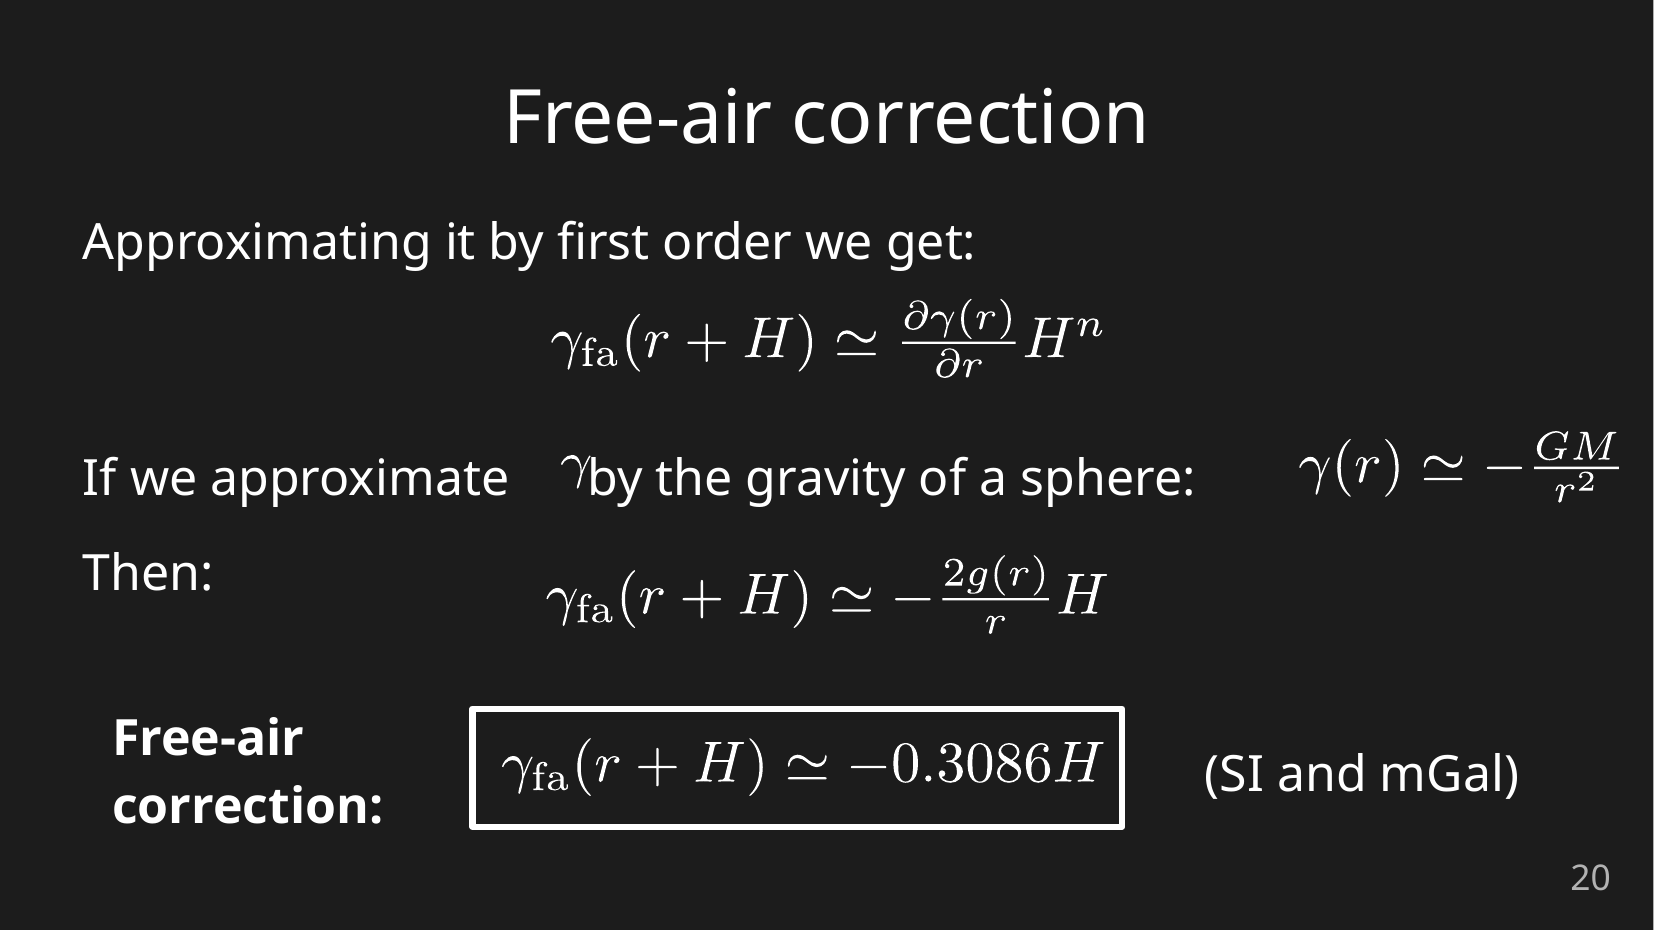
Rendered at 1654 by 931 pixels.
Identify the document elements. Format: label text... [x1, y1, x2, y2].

text_box [945, 558, 964, 586]
text_box [597, 347, 618, 367]
text_box [986, 615, 1006, 635]
text_box [930, 311, 955, 338]
text_box [1025, 743, 1051, 783]
text_box [626, 313, 641, 372]
text_box Free-air correction: [112, 702, 414, 886]
text_box [682, 579, 722, 619]
text_box <number> [1409, 845, 1626, 916]
text_box [582, 337, 597, 366]
text_box [1054, 742, 1104, 782]
text_box [976, 311, 996, 330]
text_box [687, 323, 727, 362]
text_box [551, 331, 582, 370]
text_box [547, 772, 568, 791]
text_box [561, 454, 591, 489]
text_box [938, 743, 963, 783]
text_box [837, 330, 876, 343]
text_box [749, 738, 763, 796]
text_box [850, 765, 887, 769]
text_box [893, 743, 918, 783]
text_box [1033, 555, 1045, 596]
text_box [1579, 471, 1594, 491]
text_box [1000, 298, 1011, 340]
text_box [787, 754, 827, 768]
text_box [502, 756, 533, 794]
text_box [1573, 431, 1617, 460]
text_box [638, 747, 677, 787]
text_box [577, 593, 592, 623]
subtitle Approximating it by first order we get: [82, 205, 1571, 284]
text_box [925, 775, 932, 782]
text_box [695, 742, 745, 782]
text_box [1009, 567, 1029, 586]
text_box [1538, 431, 1569, 442]
text_box [744, 317, 794, 358]
text_box [904, 300, 929, 330]
text_box [1077, 318, 1103, 337]
title Free-air correction [82, 37, 1571, 193]
text_box [798, 313, 813, 372]
text_box [936, 348, 960, 378]
text_box [994, 555, 1006, 596]
text_box [961, 298, 972, 340]
text_box [532, 761, 548, 791]
text_box [640, 587, 664, 615]
text_box Then: [82, 536, 325, 615]
text_box If we approximate by the gravity of a sphere: [82, 442, 1571, 520]
text_box [793, 570, 808, 629]
text_box [577, 738, 591, 796]
text_box [967, 743, 993, 783]
text_box [739, 574, 789, 614]
text_box [592, 604, 613, 623]
text_box [621, 570, 636, 629]
text_box [832, 586, 872, 600]
text_box [1058, 574, 1108, 614]
text_box [963, 359, 982, 378]
text_box [1024, 317, 1074, 358]
text_box [837, 352, 876, 356]
text_box [645, 331, 669, 358]
text_box [595, 756, 620, 783]
text_box [546, 587, 577, 627]
text_box [967, 567, 988, 594]
text_box (SI and mGal) [1204, 738, 1565, 816]
text_box [1571, 466, 1619, 470]
text_box [996, 743, 1022, 783]
